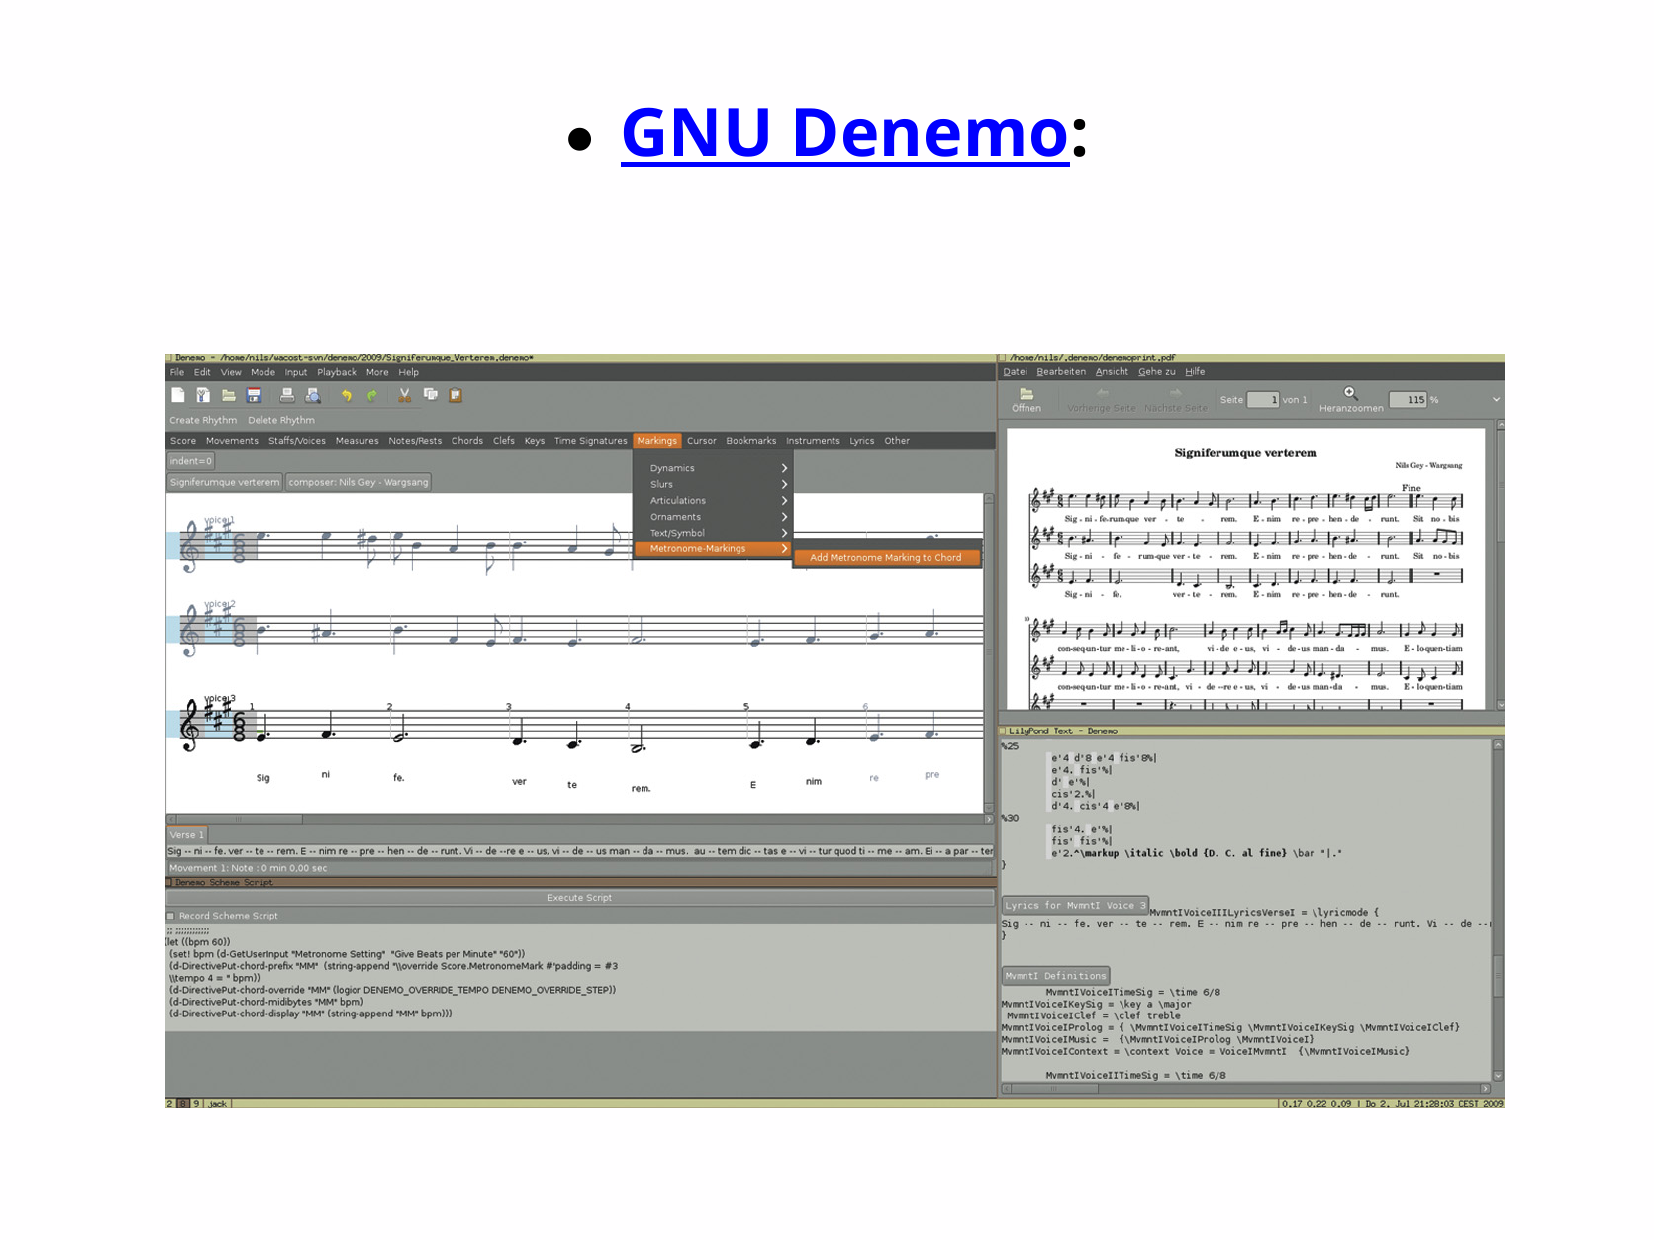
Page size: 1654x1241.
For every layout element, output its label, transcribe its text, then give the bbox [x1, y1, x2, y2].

list GNU Denemo: [82, 82, 1571, 1158]
picture [165, 354, 1505, 1108]
